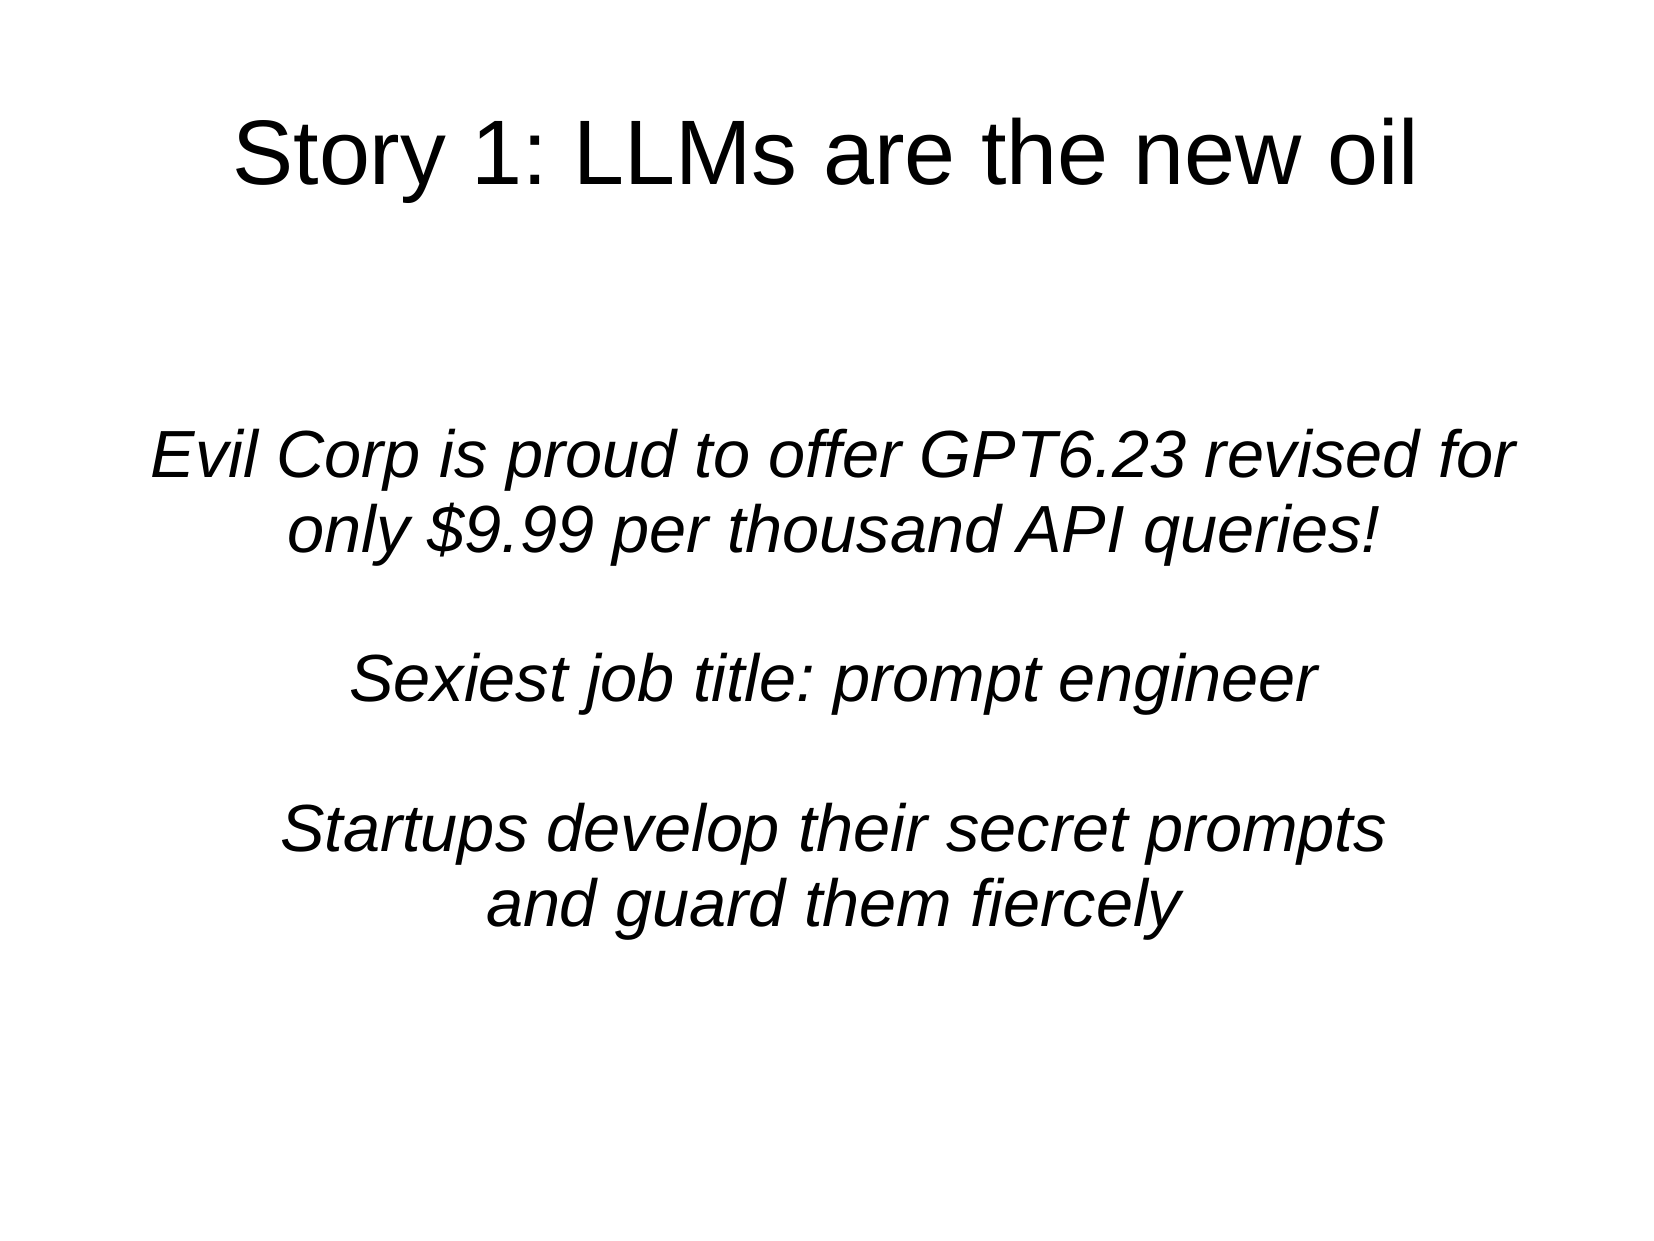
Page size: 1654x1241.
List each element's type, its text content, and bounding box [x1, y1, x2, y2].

title Story 1: LLMs are the new oil [82, 49, 1571, 257]
subtitle Evil Corp is proud to offer GPT6.23 revised for only $9.99 per thousand API queries! Sexiest job title: prompt engineer Startups develop their secret prompts and guard them fiercely [90, 281, 1579, 1002]
